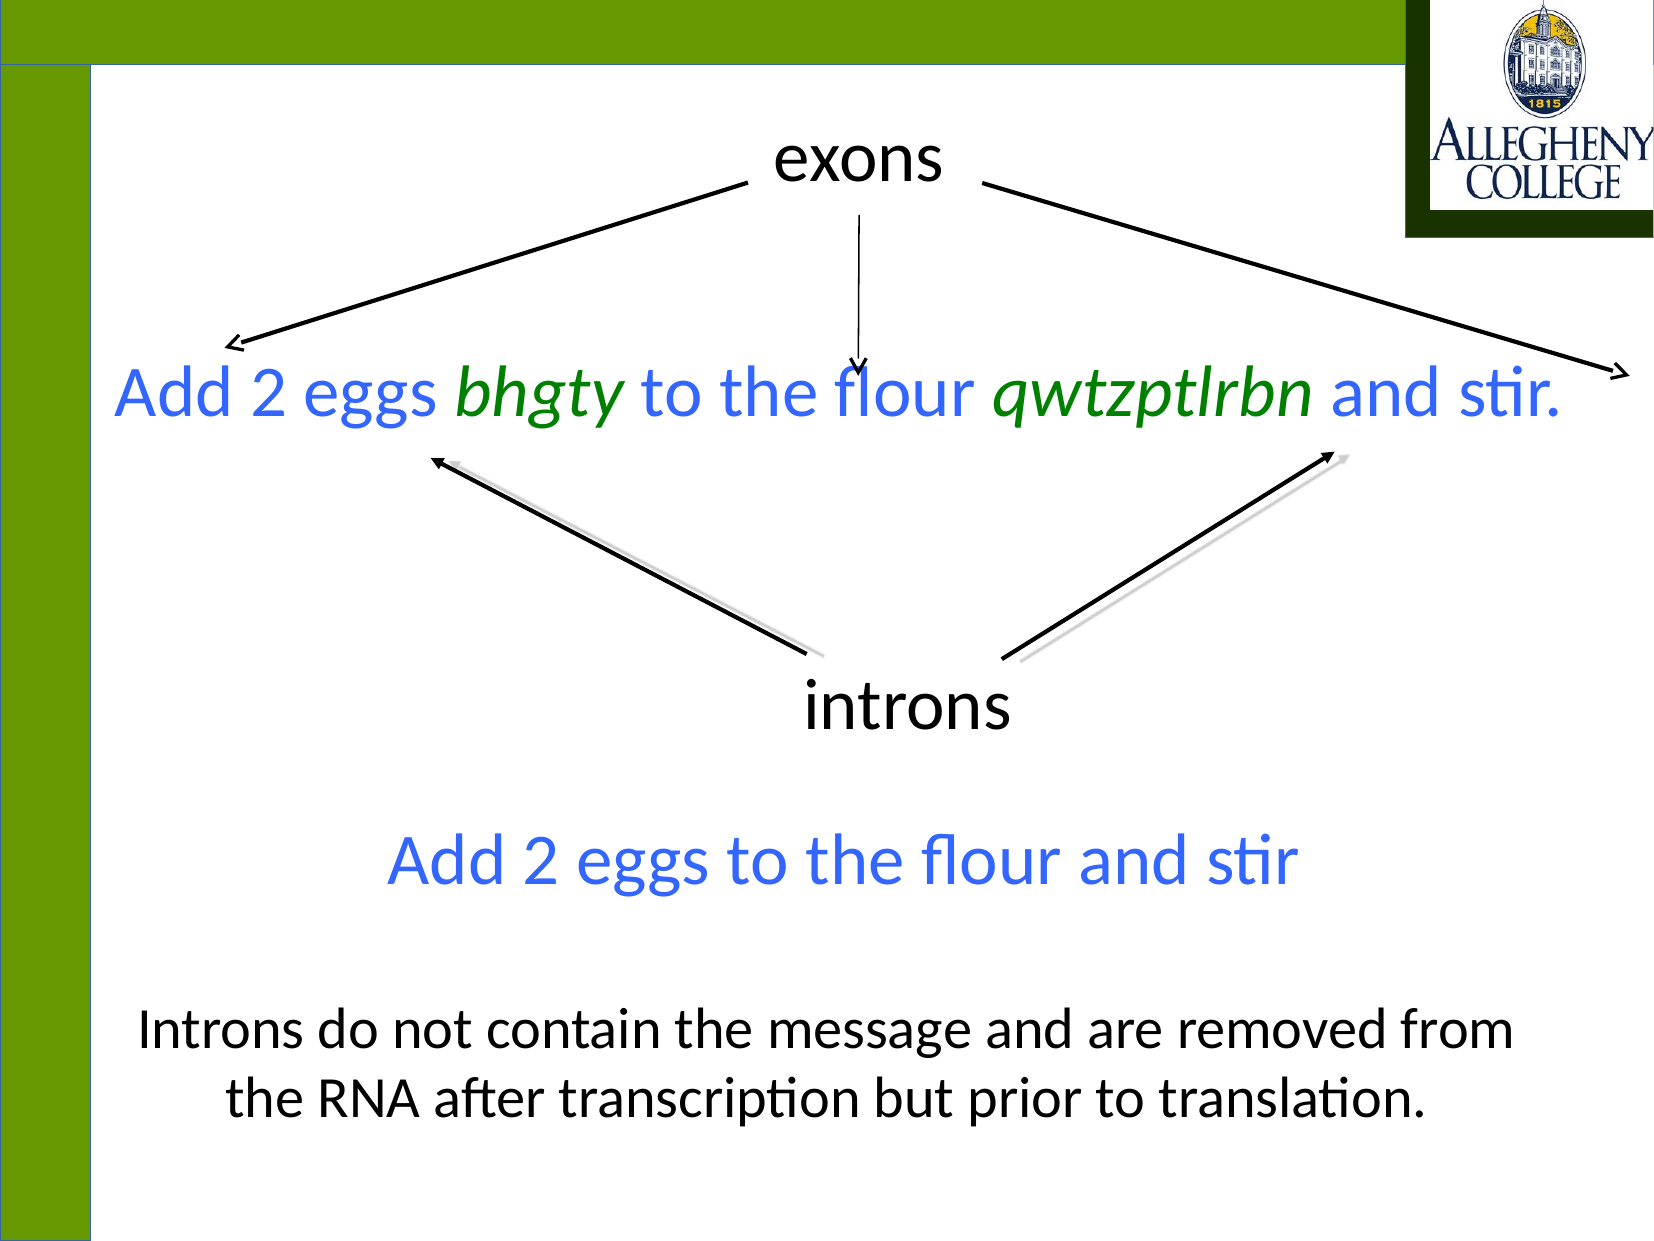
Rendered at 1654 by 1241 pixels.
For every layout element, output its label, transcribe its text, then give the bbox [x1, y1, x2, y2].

text_box [0, 0, 1654, 1241]
text_box Add 2 eggs to the flour and stir [100, 804, 1589, 907]
title Introns do not contain the message and are removed from the RNA after transcription but prior to translation. [91, 930, 1571, 1190]
picture [1430, 0, 1654, 210]
text_box Add 2 eggs bhgty to the flour qwtzptlrbn and stir. [100, 335, 1654, 439]
text_box introns [788, 648, 1027, 752]
text_box exons [759, 100, 959, 204]
